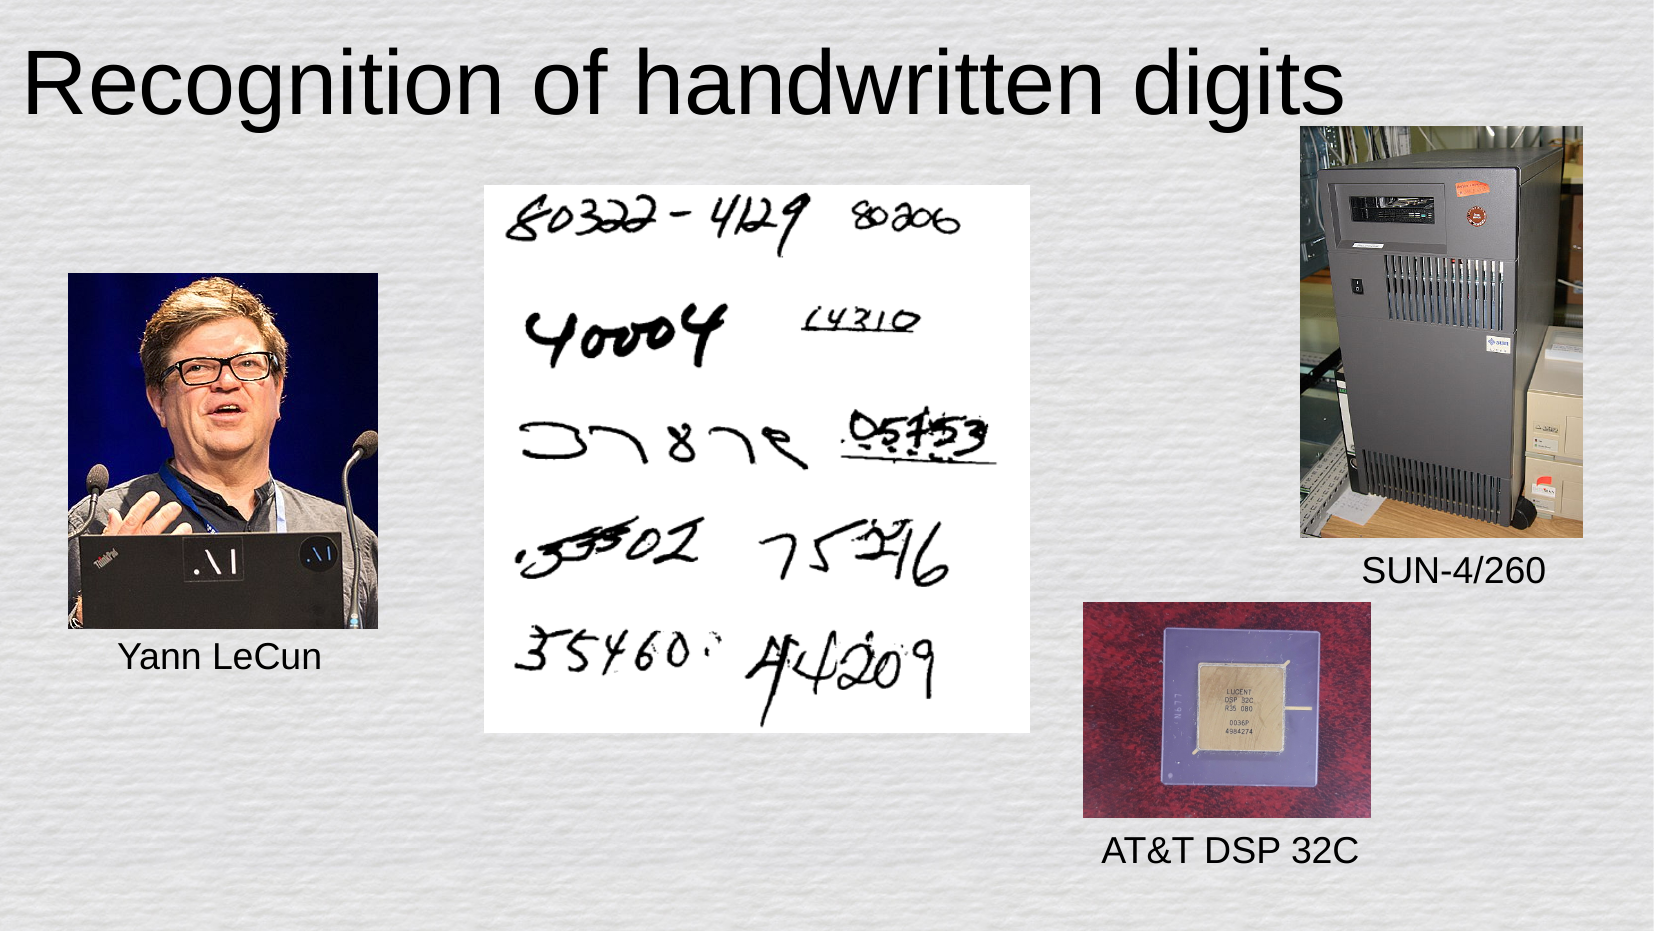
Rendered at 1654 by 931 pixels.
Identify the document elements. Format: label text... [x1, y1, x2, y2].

text_box AT&T DSP 32C [1086, 822, 1382, 886]
text_box SUN-4/260 [1346, 542, 1583, 600]
picture [0, 0, 1654, 931]
title Recognition of handwritten digits [0, 0, 1406, 186]
text_box Yann LeCun [102, 628, 351, 686]
